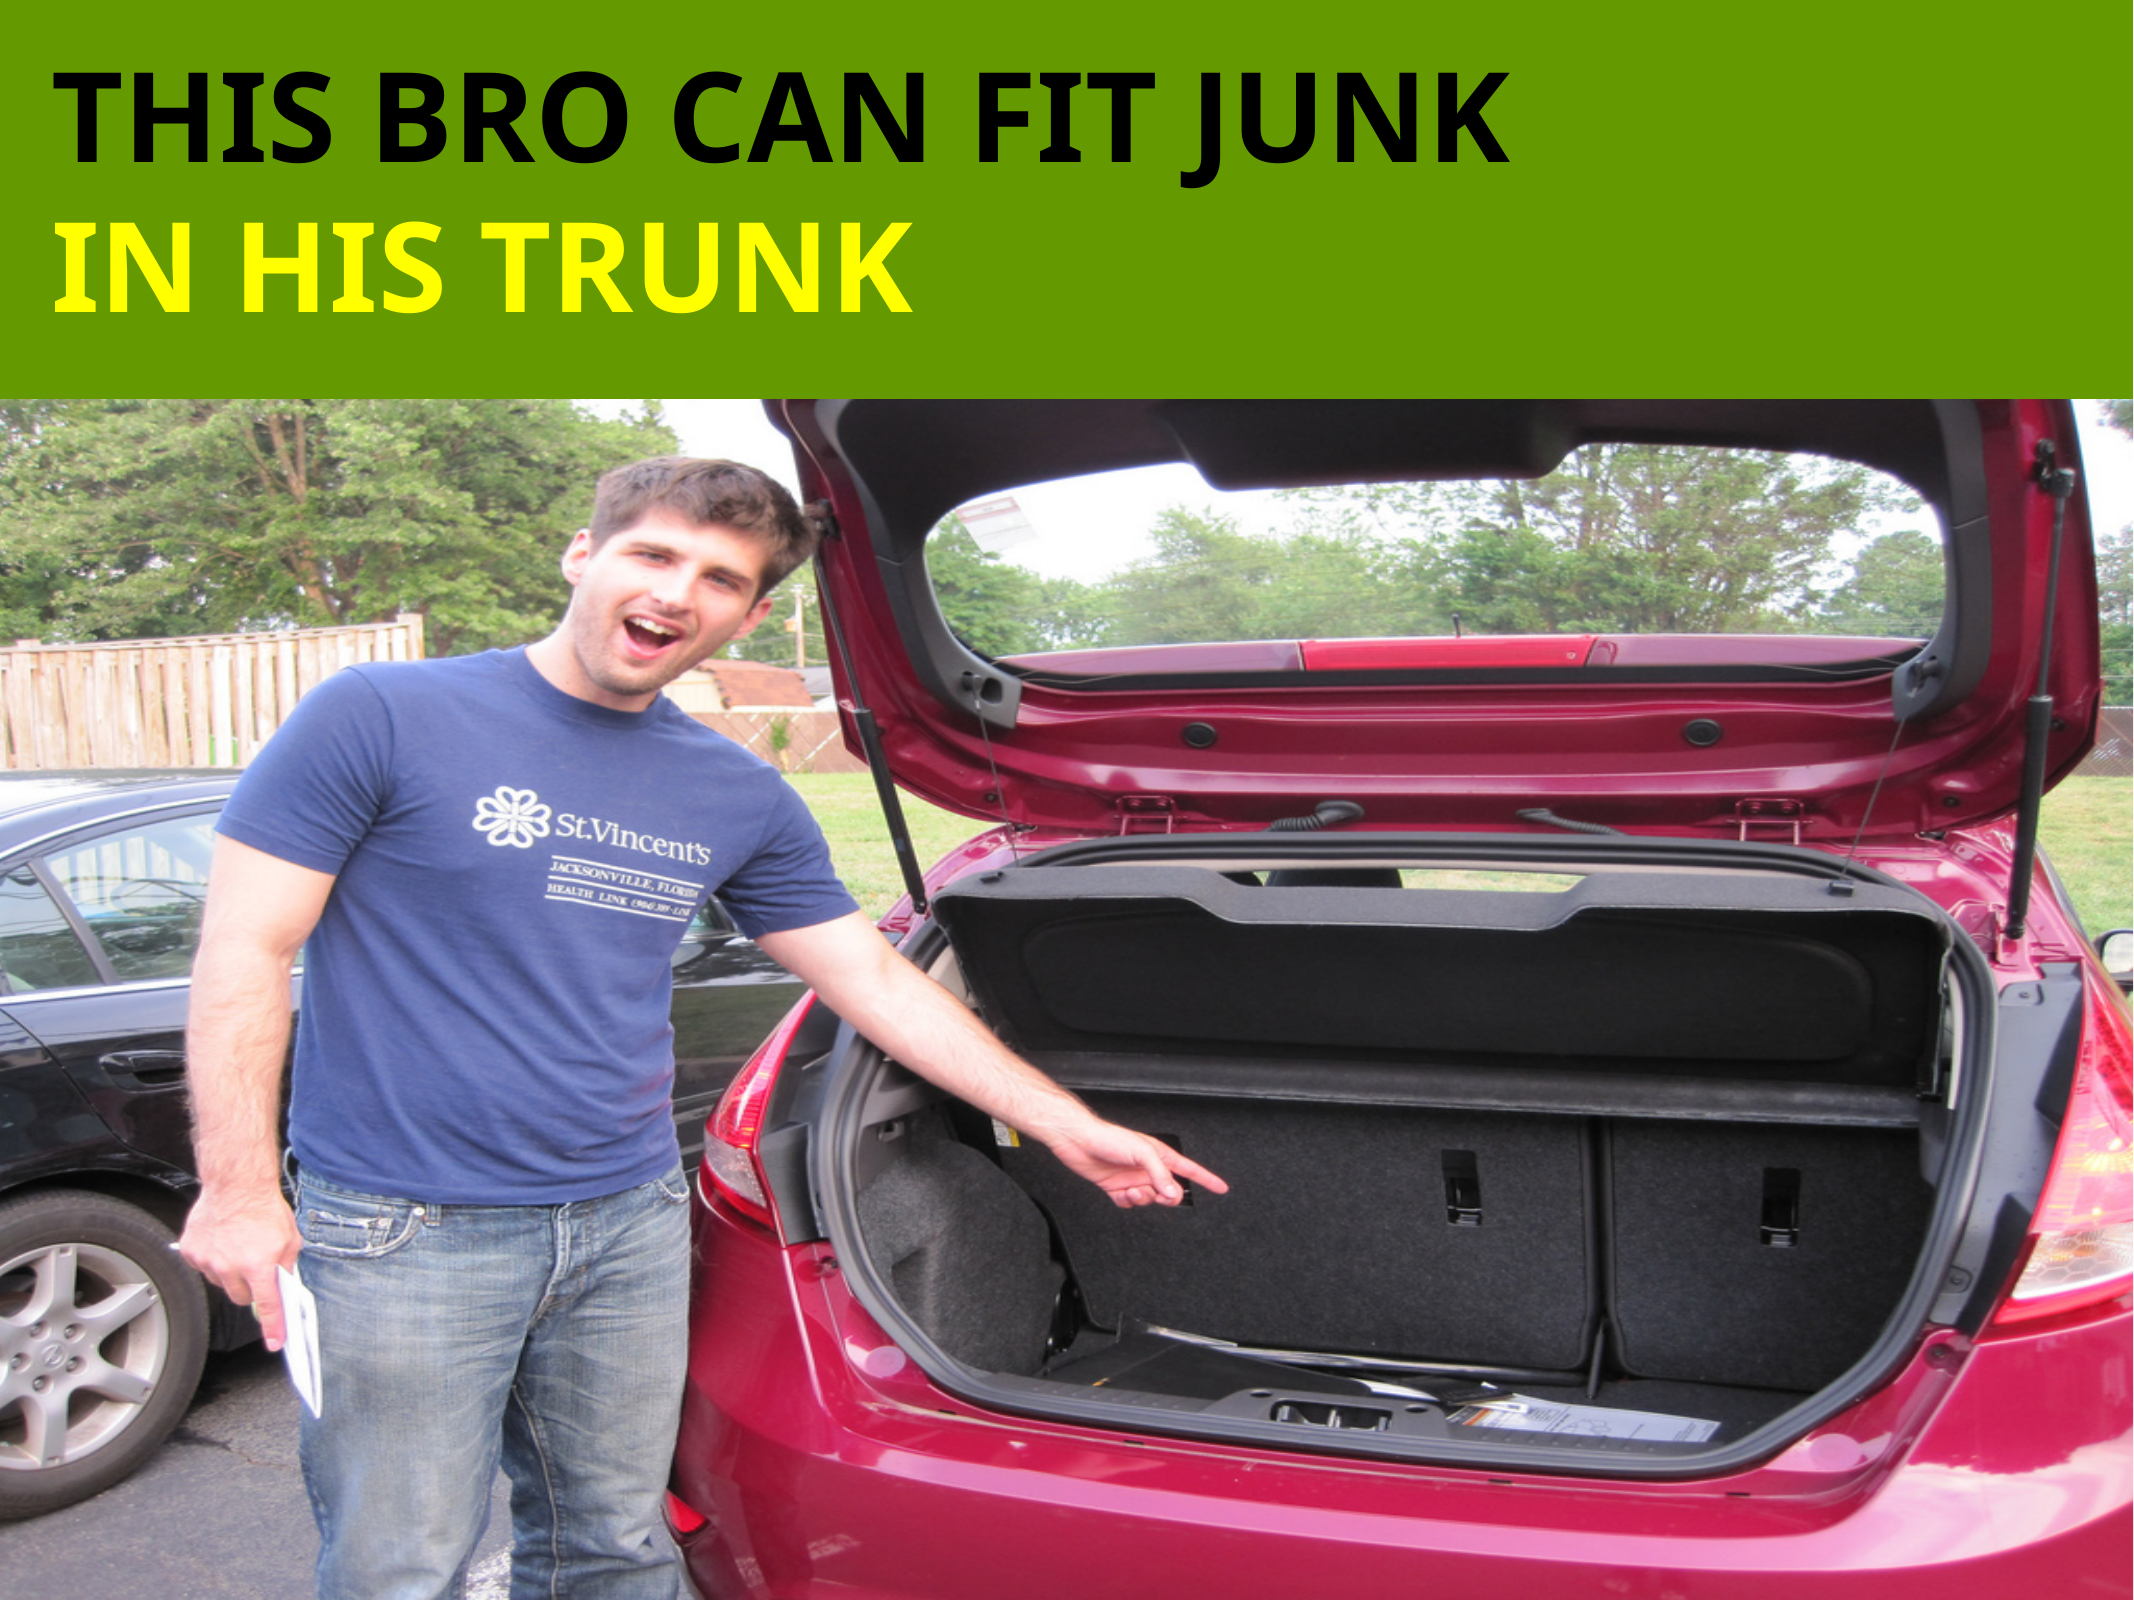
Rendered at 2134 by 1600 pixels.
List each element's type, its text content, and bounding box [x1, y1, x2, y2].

text_box THIS BRO CAN FIT JUNK IN HIS TRUNK [41, 37, 2063, 399]
picture [0, 399, 2134, 1600]
